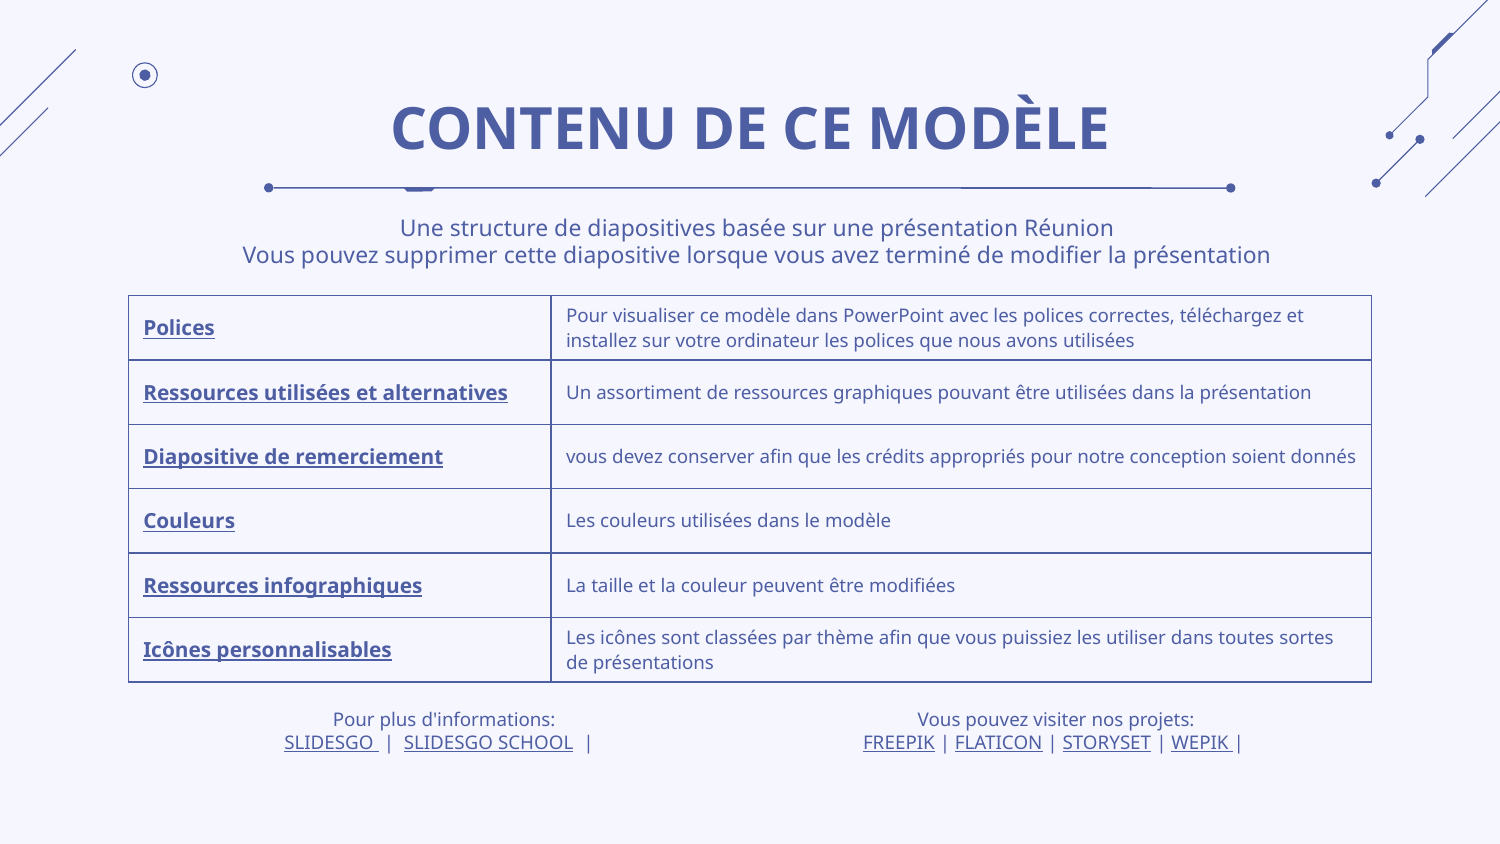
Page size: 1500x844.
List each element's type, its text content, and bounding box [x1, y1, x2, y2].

title CONTENU DE CE MODÈLE [128, 91, 1372, 177]
table_header Pour visualiser ce modèle dans PowerPoint avec les polices correctes, téléchargez et installez sur votre ordinateur les polices que nous avons utilisées [552, 296, 1371, 359]
table_cell Diapositive de remerciement [129, 425, 550, 488]
table_cell La taille et la couleur peuvent être modifiées [552, 554, 1371, 617]
text_box Une structure de diapositives basée sur une présentation Réunion Vous pouvez supprimer cette diapositive lorsque vous avez terminé de modifier la présentation [128, 198, 1372, 284]
table_cell Icônes personnalisables [129, 618, 550, 681]
table_cell Un assortiment de ressources graphiques pouvant être utilisées dans la présentation [552, 361, 1371, 424]
table_cell Les icônes sont classées par thème afin que vous puissiez les utiliser dans toutes sortes de présentations [552, 618, 1371, 681]
table_cell Ressources utilisées et alternatives [129, 361, 550, 424]
table_header Polices [129, 296, 550, 359]
text_box [1226, 183, 1236, 193]
table_cell Couleurs [129, 489, 550, 552]
text_box Pour plus d'informations: SLIDESGO | SLIDESGO SCHOOL | [157, 693, 730, 753]
text_box [264, 183, 274, 193]
table_cell Les couleurs utilisées dans le modèle [552, 489, 1371, 552]
text_box Vous pouvez visiter nos projets: FREEPIK | FLATICON | STORYSET | WEPIK | [769, 693, 1342, 753]
table_cell Ressources infographiques [129, 554, 550, 617]
table_cell vous devez conserver afin que les crédits appropriés pour notre conception soient donnés [552, 425, 1371, 488]
